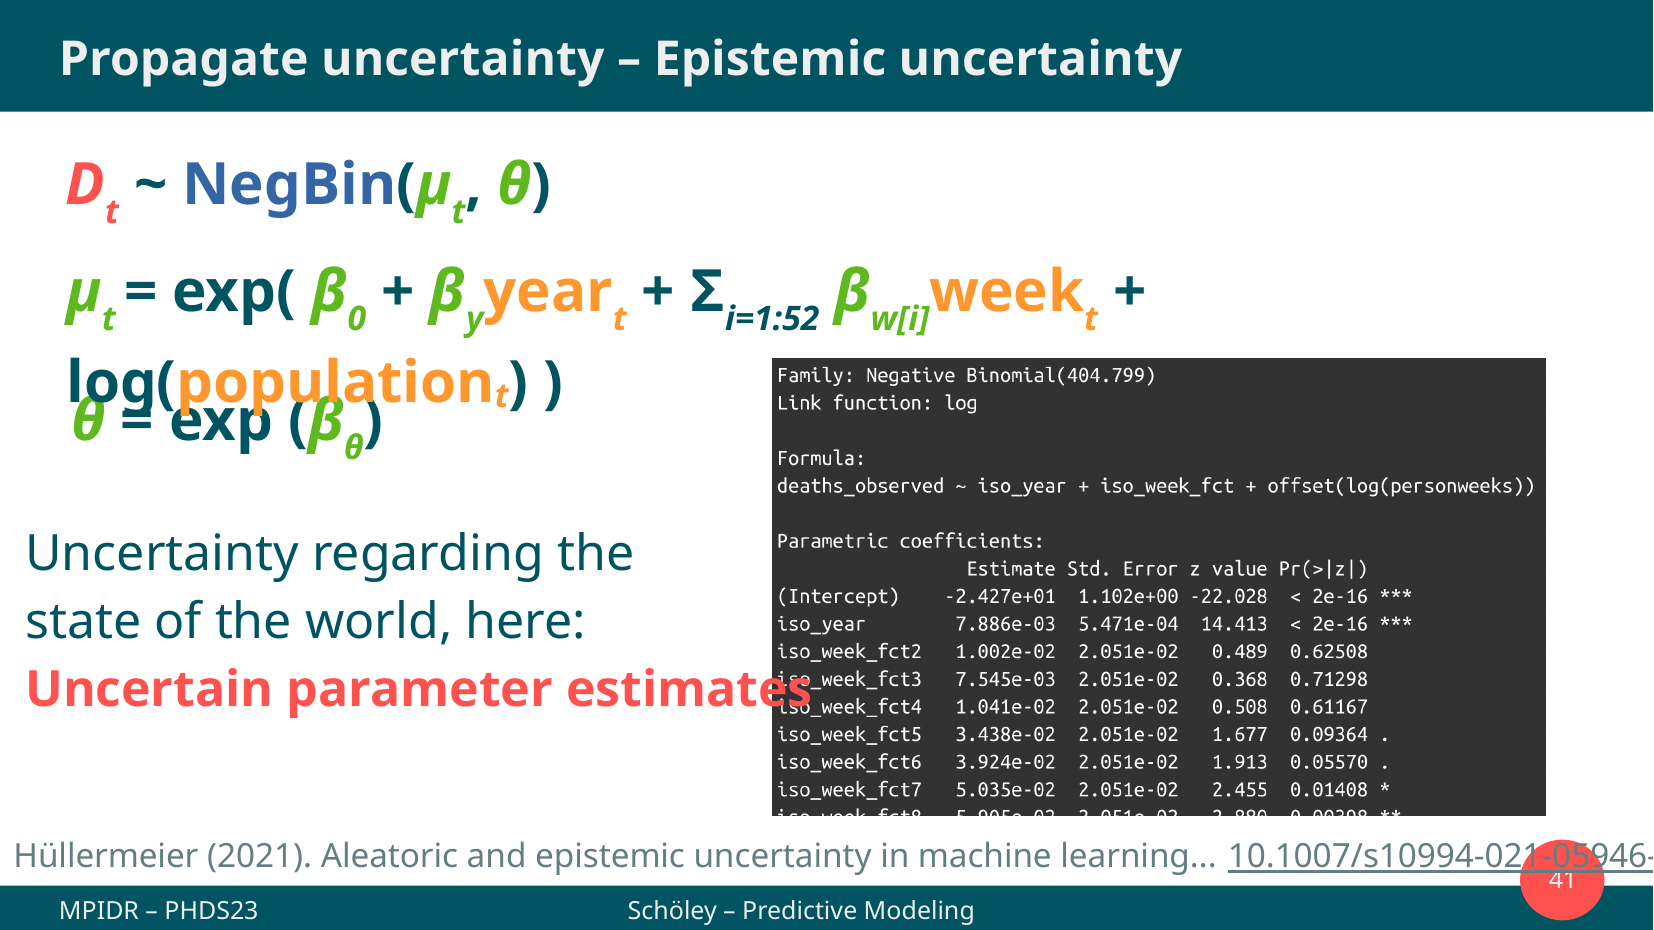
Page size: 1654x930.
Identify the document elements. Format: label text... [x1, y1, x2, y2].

text_box μt = exp( β0 + βyyeart + Σi=1:52 βw[i]weekt + log(populationt) ) [51, 241, 1632, 416]
text_box Hüllermeier (2021). Aleatoric and epistemic uncertainty in machine learning... 10.1007/s10994-021-05946-3 [0, 825, 1446, 879]
title Propagate uncertainty – Epistemic uncertainty [58, 0, 1594, 117]
text_box Dt ~ NegBin(μt, θ) [50, 134, 535, 231]
text_box Uncertainty regarding the state of the world, here: Uncertain parameter estimates [10, 509, 739, 701]
text_box θ = exp (βθ) [56, 416, 385, 468]
picture [772, 358, 1546, 816]
